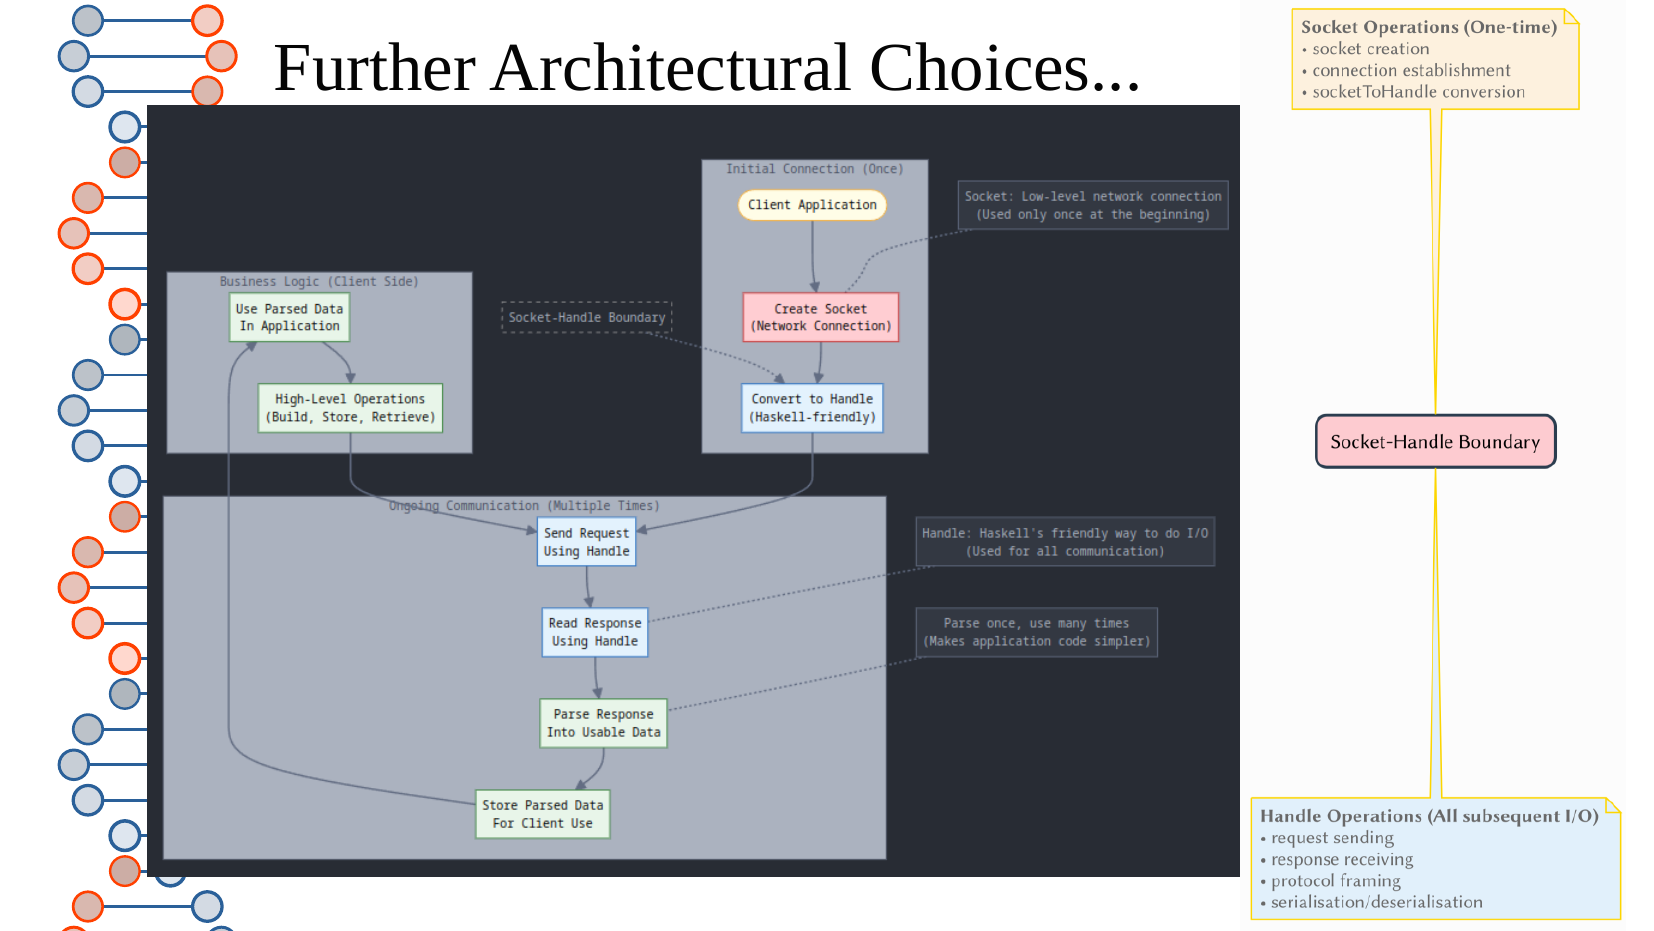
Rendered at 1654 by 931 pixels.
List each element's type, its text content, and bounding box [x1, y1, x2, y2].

picture [147, 0, 1626, 931]
title Further Architectural Choices... [265, 0, 1152, 105]
